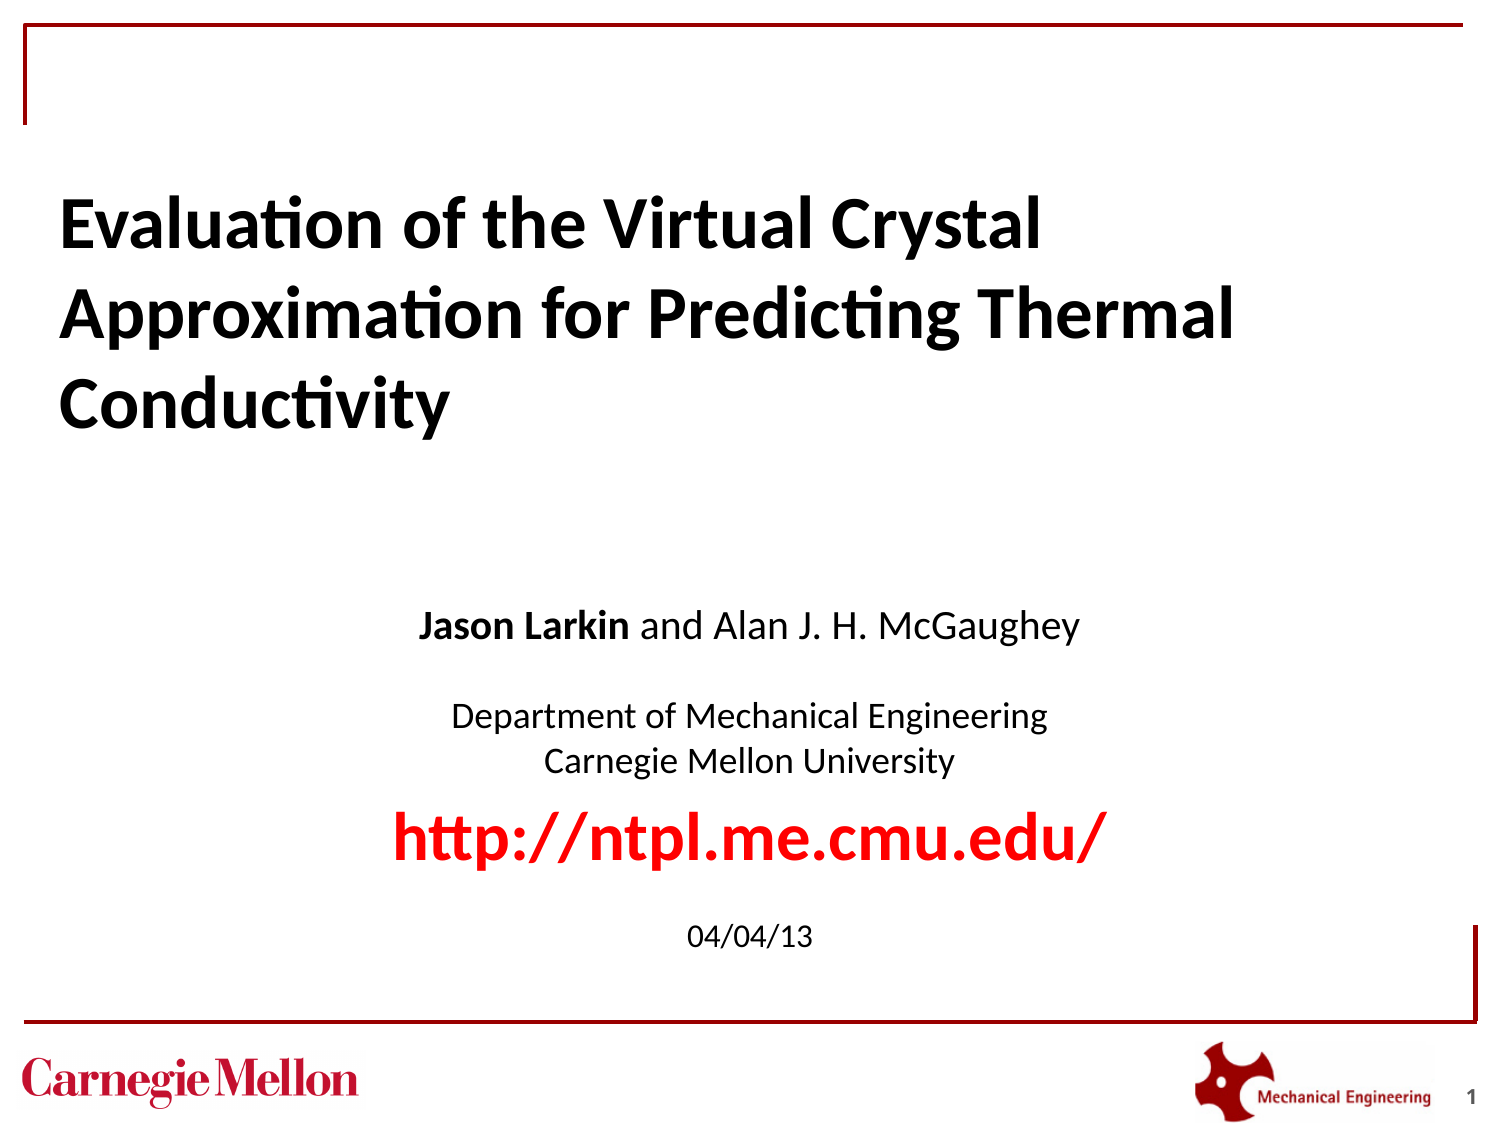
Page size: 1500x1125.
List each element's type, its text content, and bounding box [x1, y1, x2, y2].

title Evaluation of the Virtual Crystal Approximation for Predicting Thermal Conductivity [45, 165, 1456, 451]
picture [1192, 1034, 1438, 1125]
subtitle Jason Larkin and Alan J. H. McGaughey Department of Mechanical Engineering Carnegie Mellon University http://ntpl.me.cmu.edu/ 04/04/13 [225, 599, 1276, 963]
picture [16, 1050, 366, 1110]
